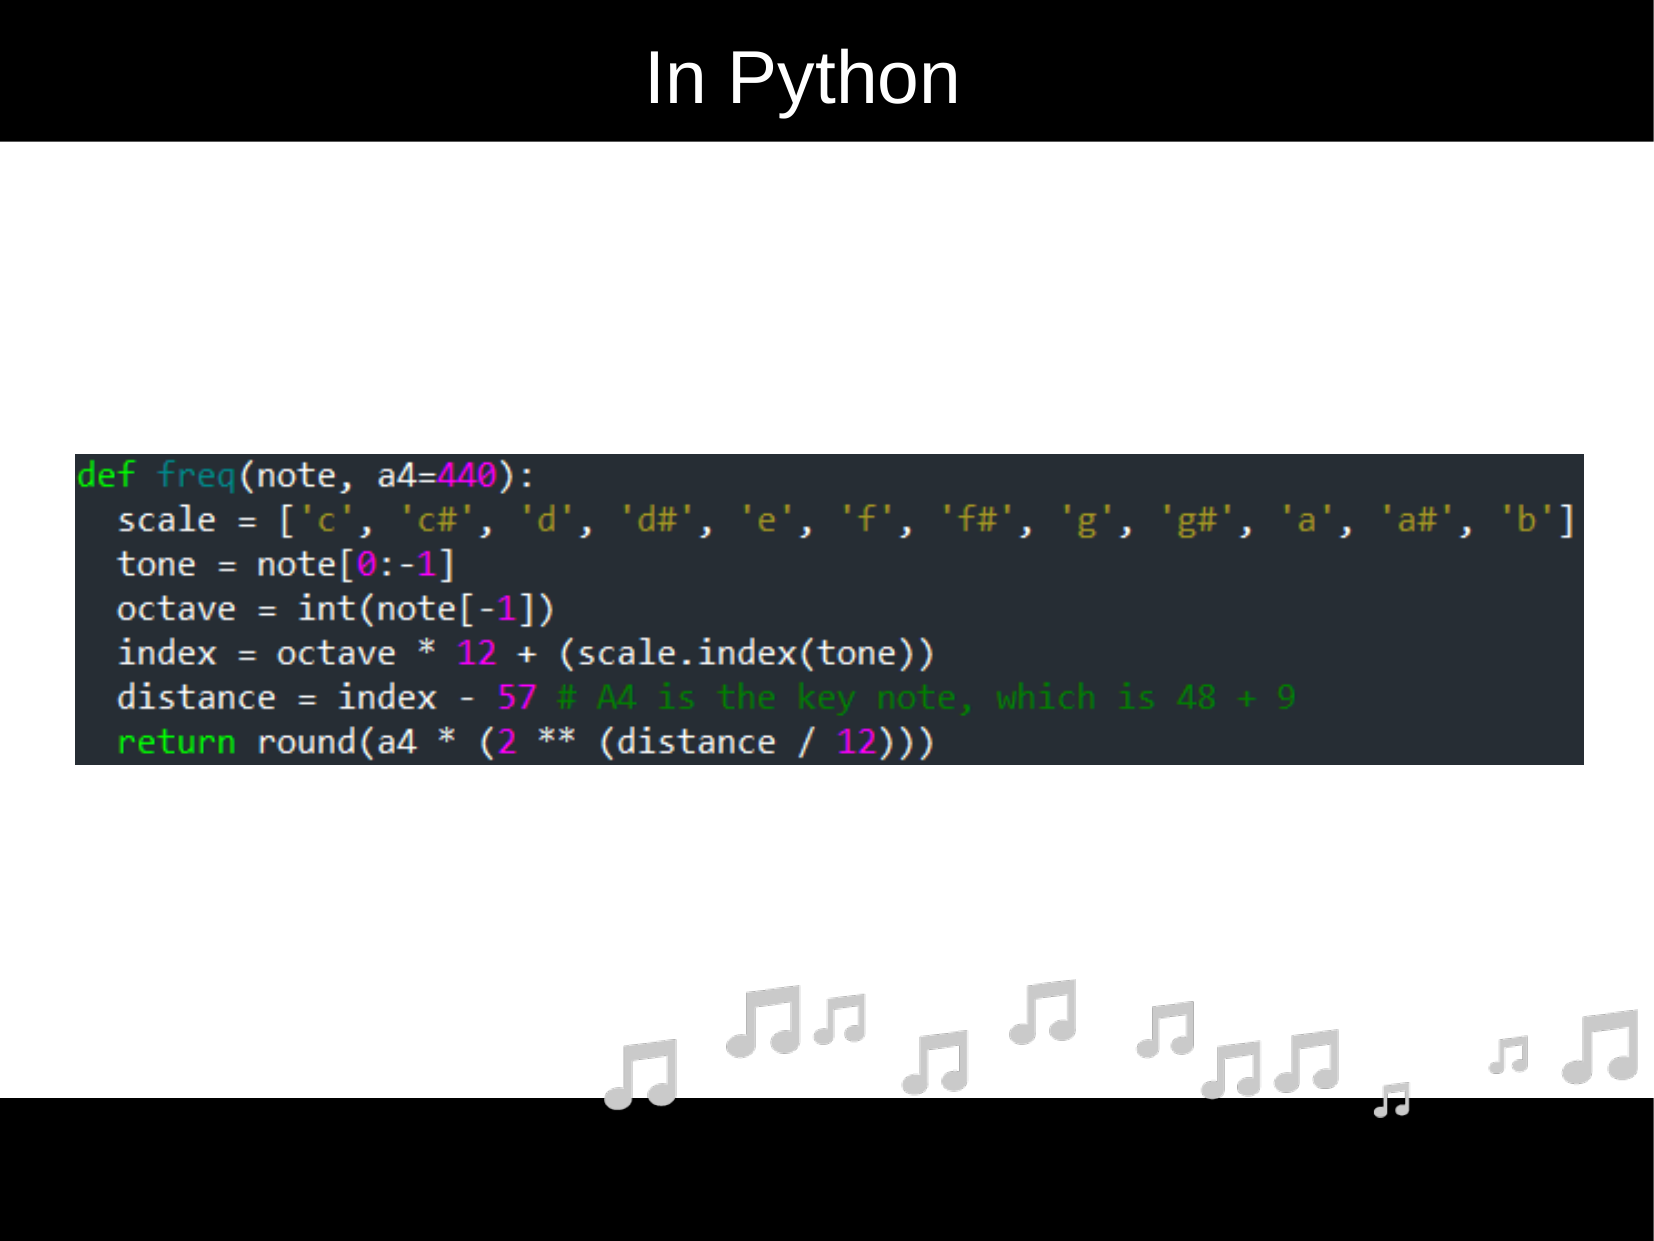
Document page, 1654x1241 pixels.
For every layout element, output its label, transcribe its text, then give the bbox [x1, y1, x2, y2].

title In Python [59, 8, 1548, 148]
picture [75, 454, 1584, 766]
